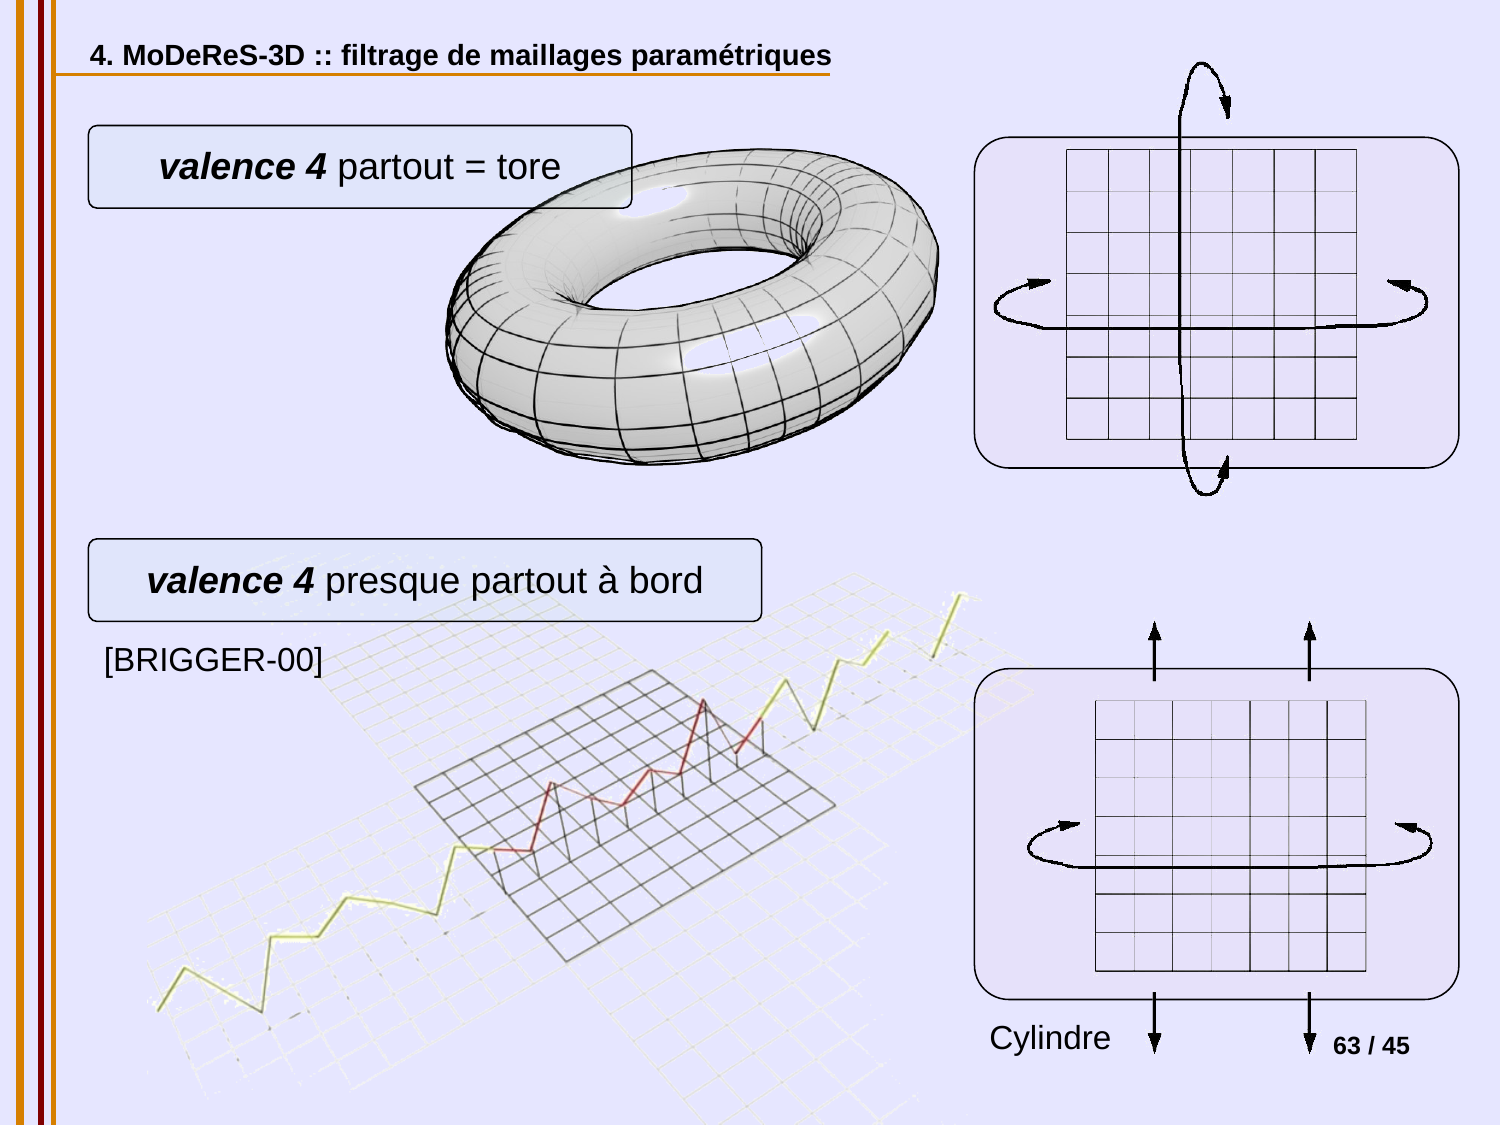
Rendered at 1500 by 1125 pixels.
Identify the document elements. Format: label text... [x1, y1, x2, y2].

text_box [1440, 672, 1459, 996]
picture [407, 54, 1436, 530]
title 4. MoDeReS-3D :: filtrage de maillages paramétriques [75, 31, 1034, 80]
text_box [974, 145, 986, 460]
text_box [1436, 139, 1459, 466]
picture [147, 553, 1440, 1125]
text_box valence 4 presque partout à bord [88, 538, 762, 622]
text_box Cylindre [974, 1011, 1020, 1064]
text_box [974, 668, 1020, 1000]
text_box [BRIGGER-00] [89, 633, 339, 686]
text_box valence 4 partout = tore [88, 125, 632, 209]
